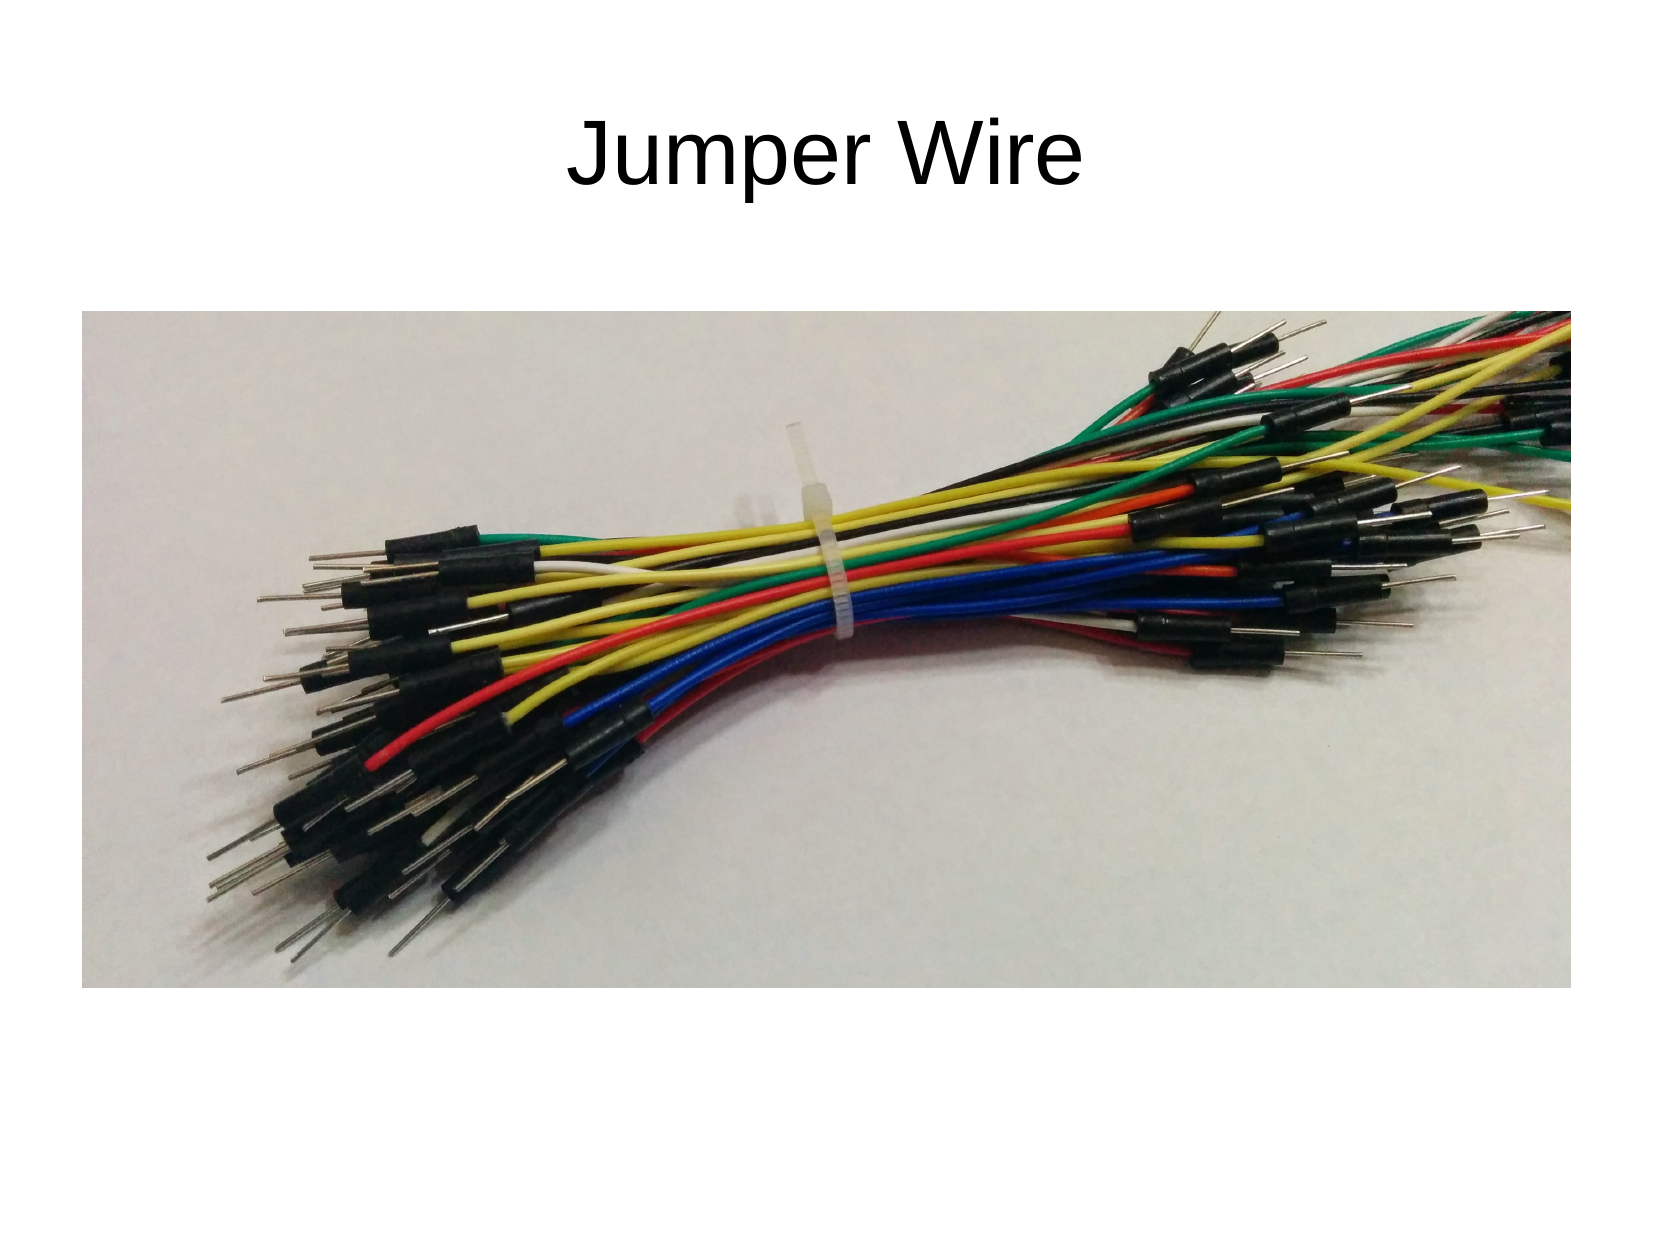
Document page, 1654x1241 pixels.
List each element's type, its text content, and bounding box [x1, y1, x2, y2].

title Jumper Wire [82, 49, 1571, 257]
picture [82, 311, 1571, 989]
